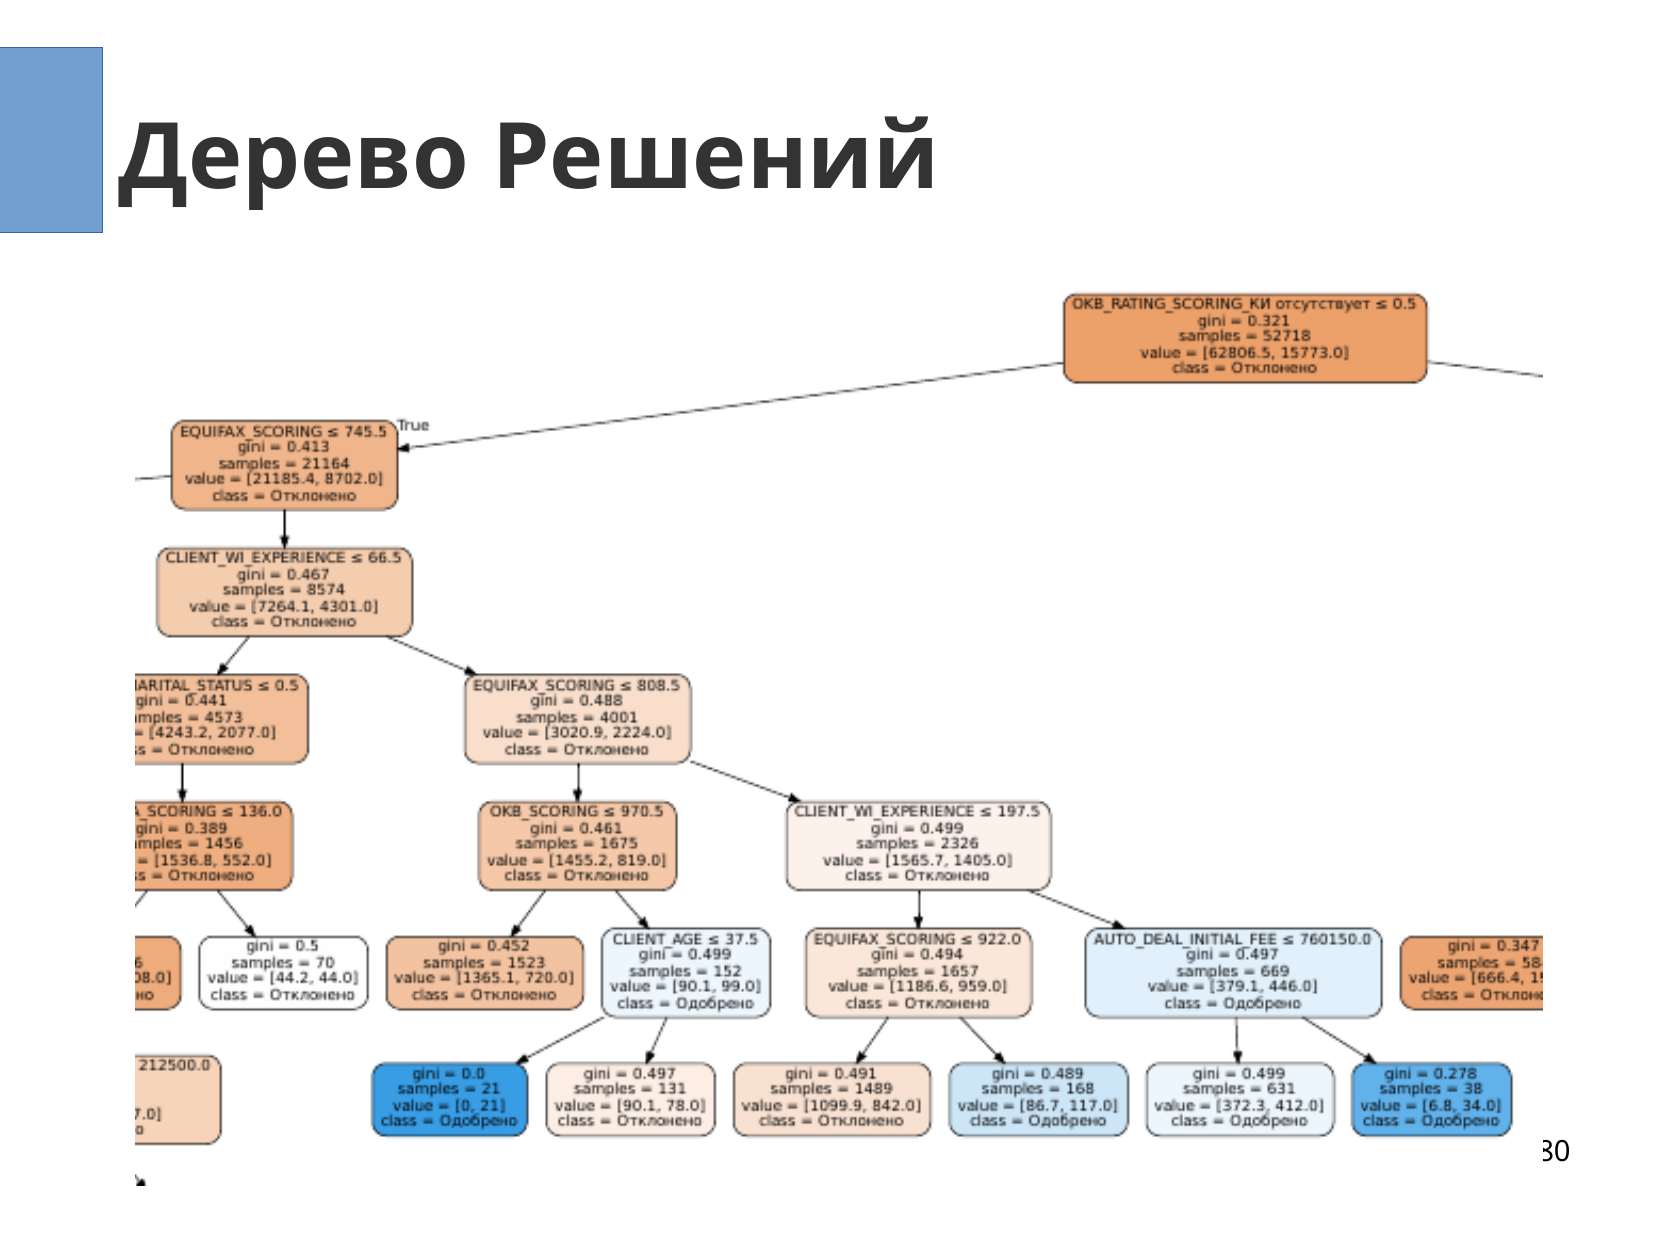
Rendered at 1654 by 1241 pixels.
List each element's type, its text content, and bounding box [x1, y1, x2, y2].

text_box [0, 47, 103, 233]
title Дерево Решений [118, 49, 1571, 257]
picture [135, 257, 1543, 1186]
